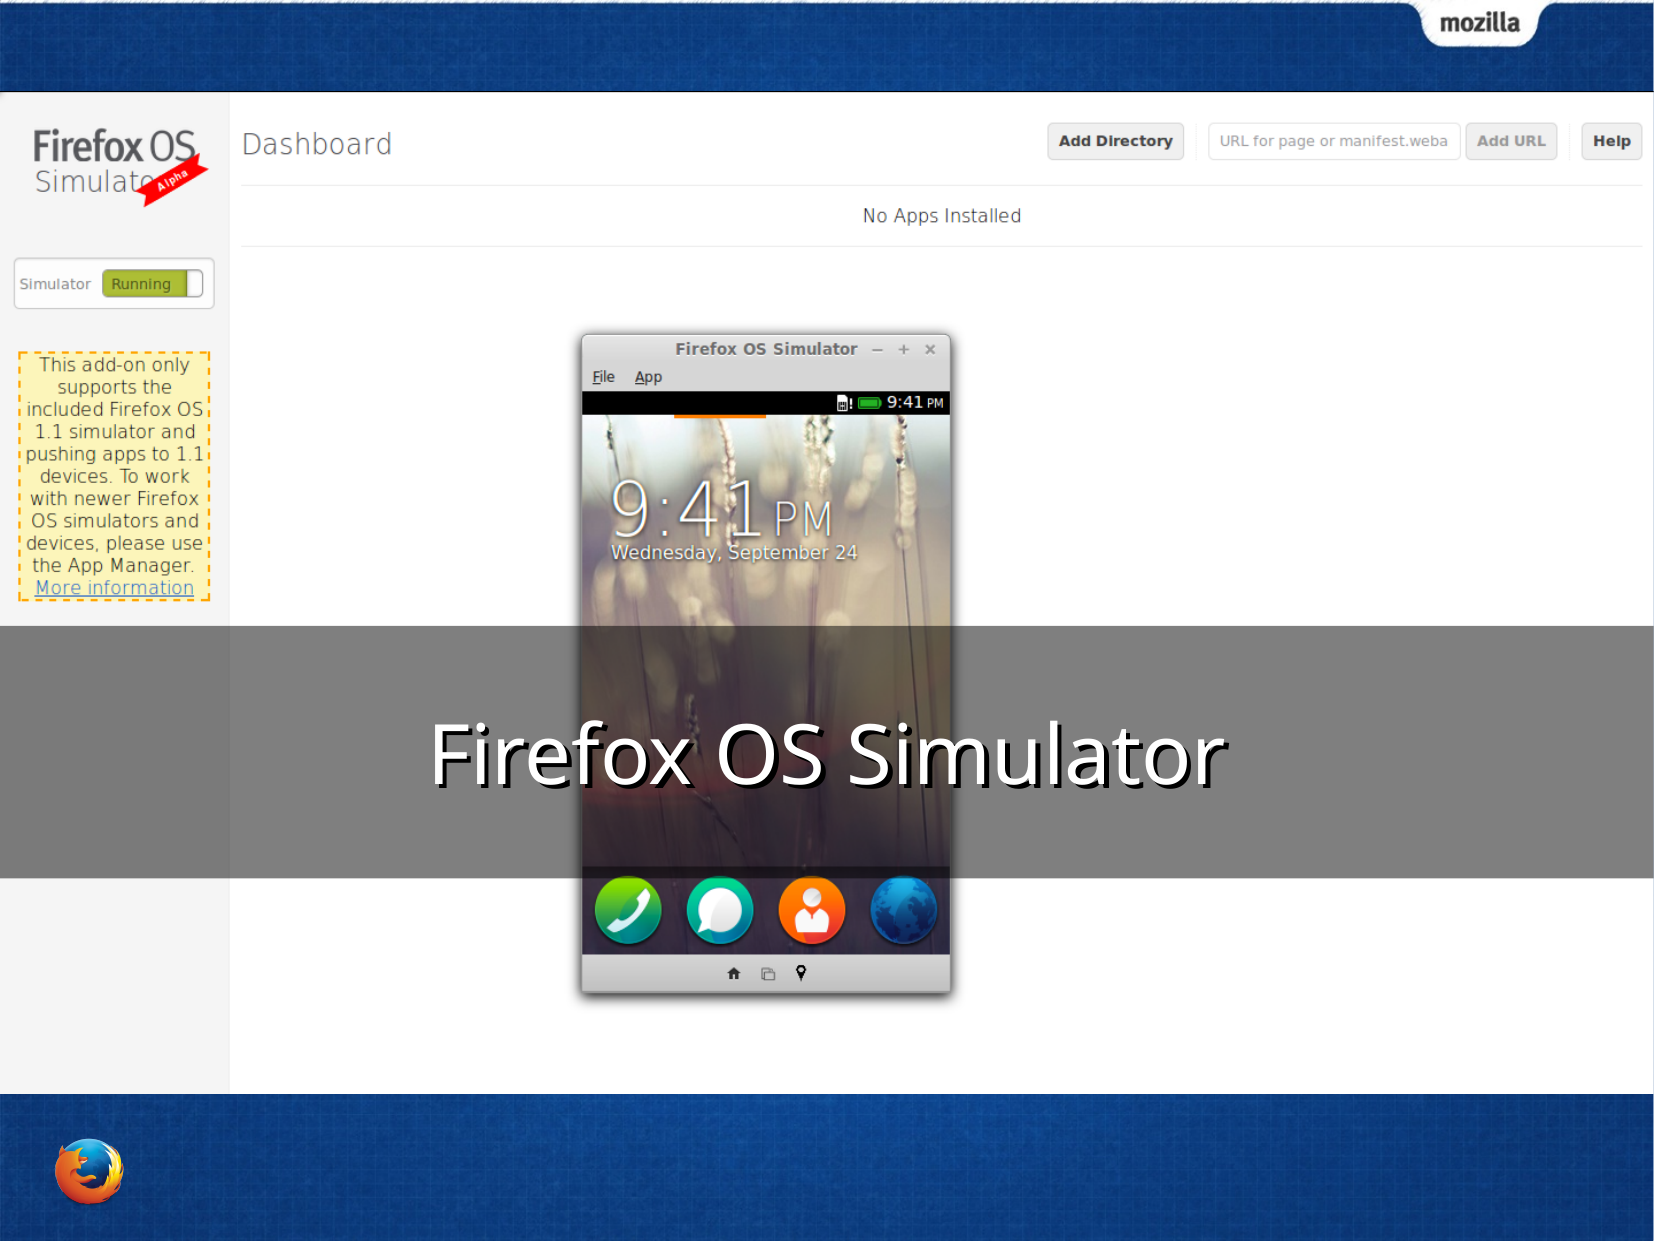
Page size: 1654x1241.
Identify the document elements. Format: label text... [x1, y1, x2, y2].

text_box Firefox OS Simulator [0, 625, 1654, 879]
picture [0, 879, 1654, 1241]
picture [0, 0, 1654, 625]
